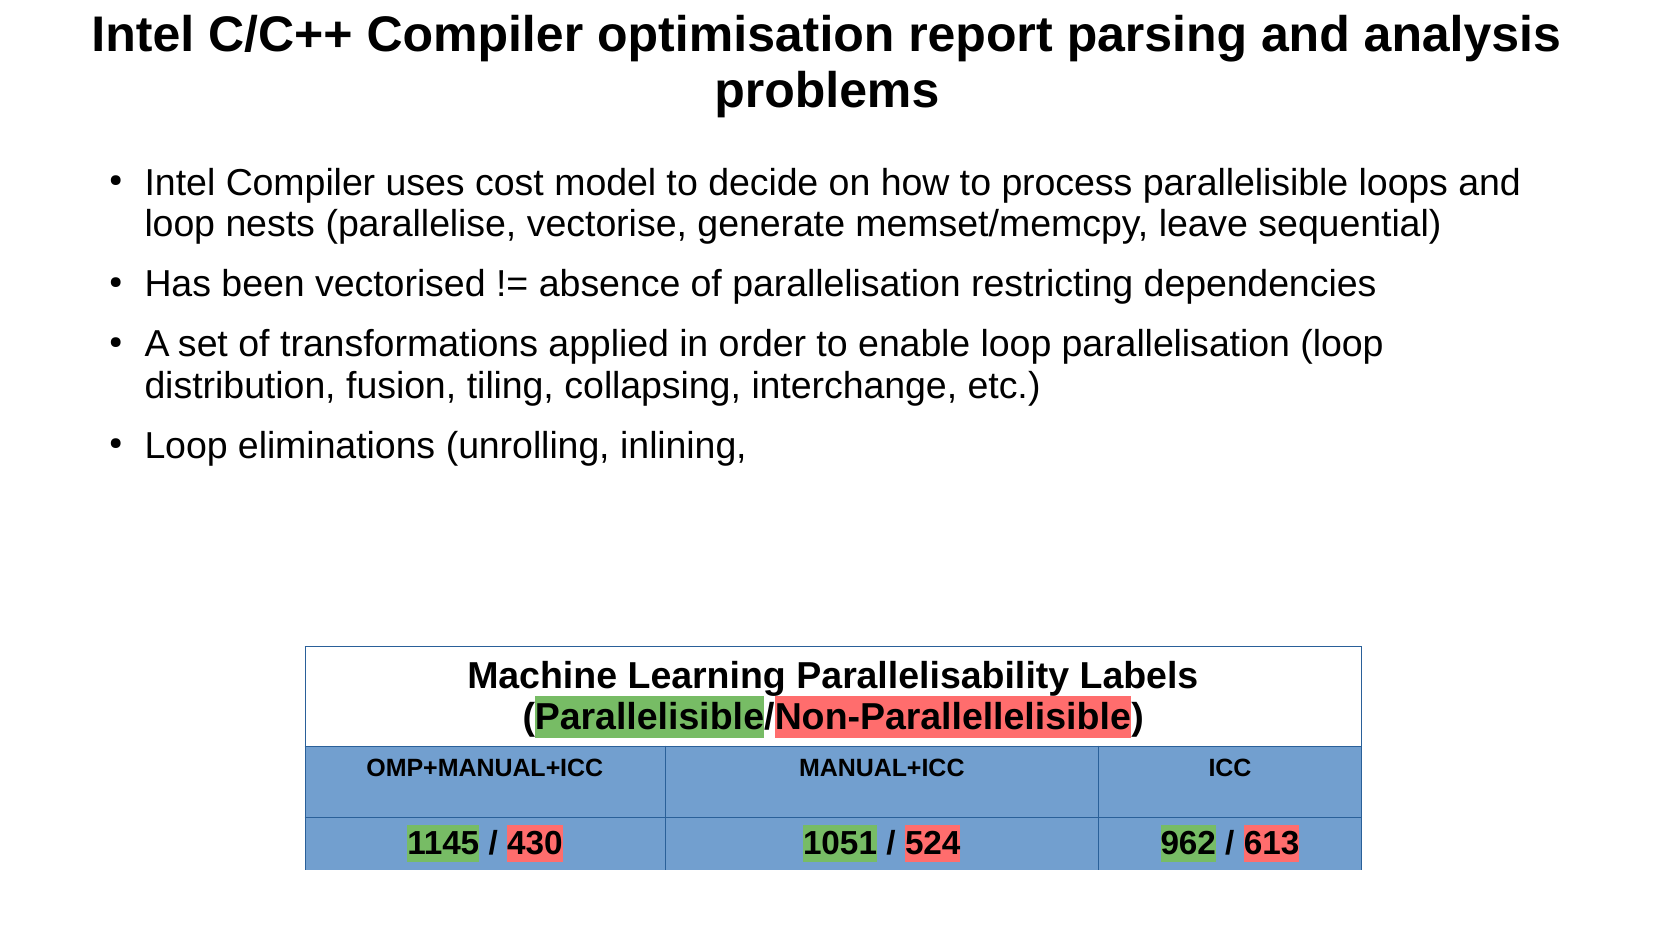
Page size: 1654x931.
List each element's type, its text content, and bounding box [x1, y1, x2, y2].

table_cell OMP+MANUAL+ICC [306, 747, 665, 817]
text_box Intel Compiler uses cost model to decide on how to process parallelisible loops and loop nests (parallelise, vectorise, generate memset/memcpy, leave sequential) Has been vectorised != absence of parallelisation restricting dependencies A set of transformations applied in order to enable loop parallelisation (loop distribution, fusion, tiling, collapsing, interchange, etc.) Loop eliminations (unrolling, inlining, [94, 153, 1583, 474]
title Intel C/C++ Compiler optimisation report parsing and analysis problems [0, 6, 1654, 119]
table_cell ICC [1099, 747, 1361, 817]
table_cell 1145 / 430 [306, 818, 665, 870]
table_cell 962 / 613 [1099, 818, 1361, 870]
table_cell 1051 / 524 [666, 818, 1098, 870]
table_cell MANUAL+ICC [666, 747, 1098, 817]
table_header Machine Learning Parallelisability Labels (Parallelisible/Non-Parallellelisible) [306, 647, 1361, 746]
